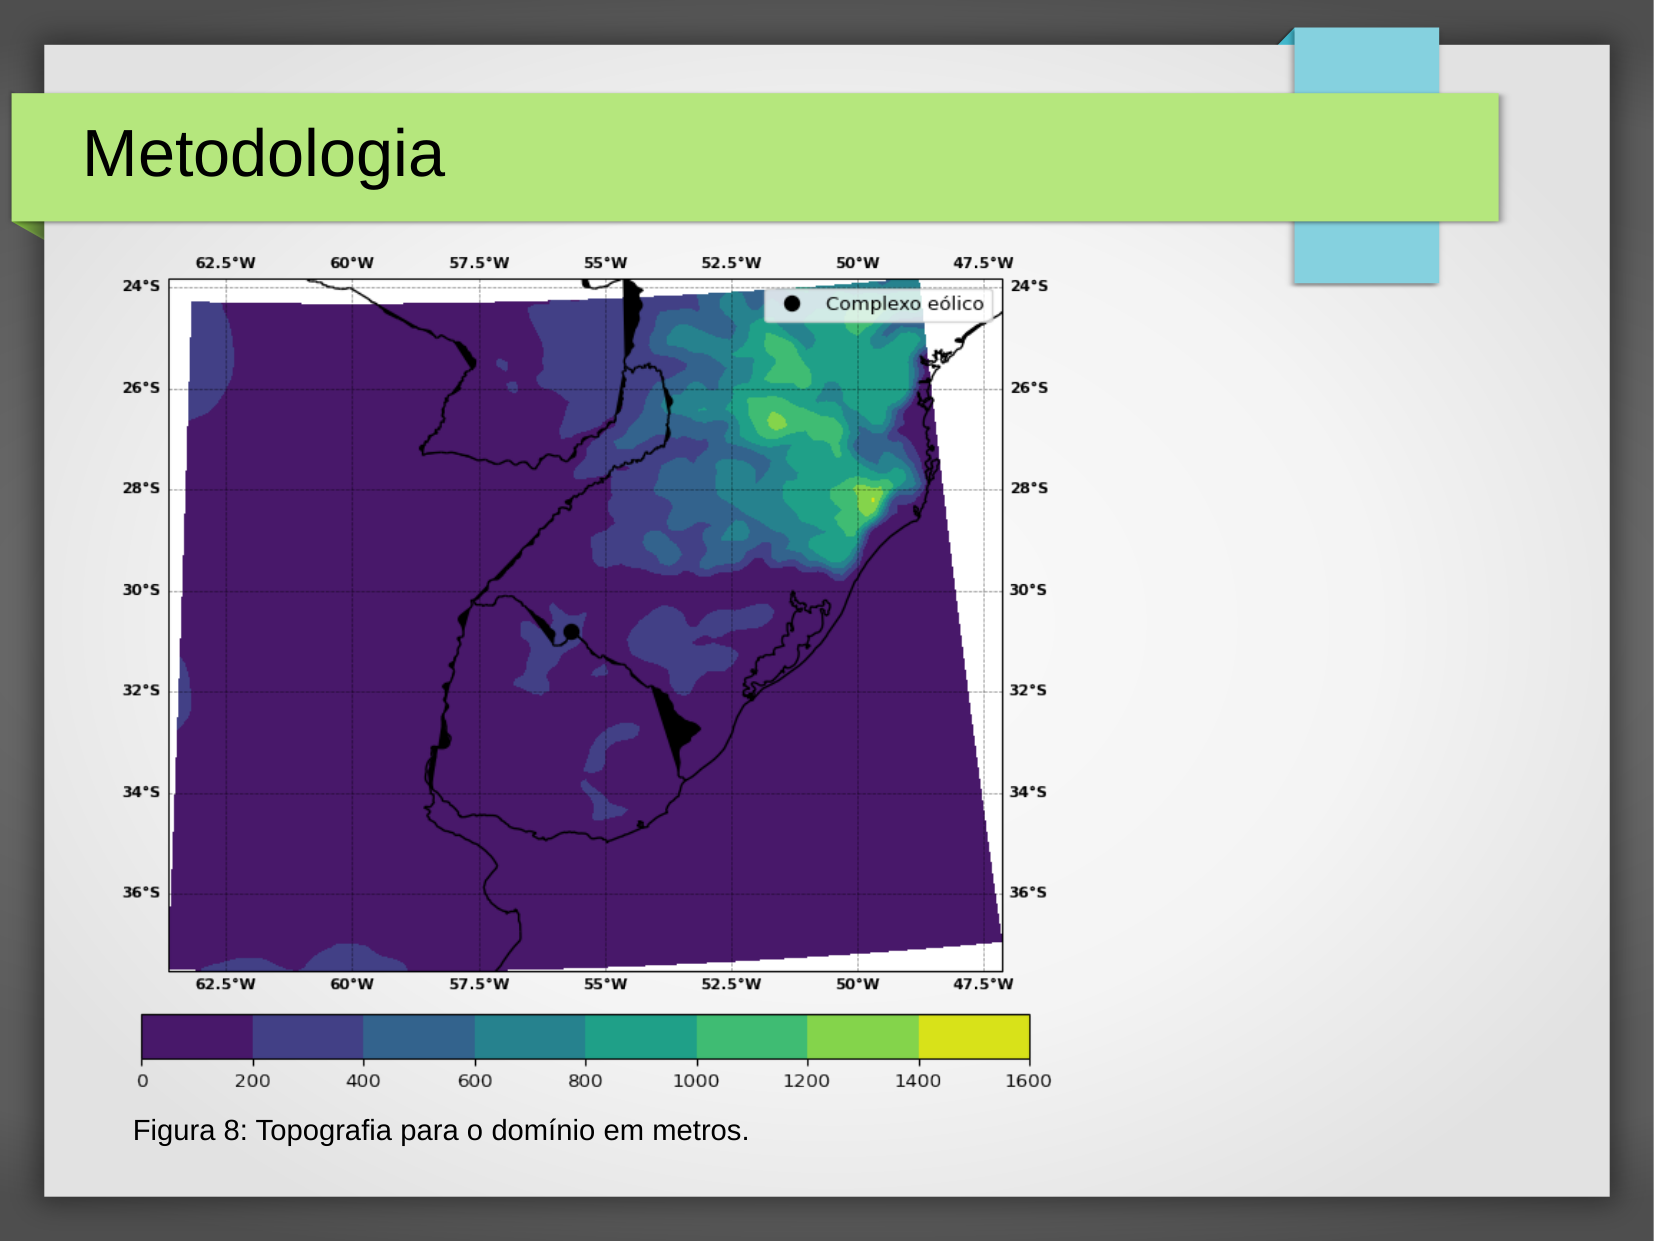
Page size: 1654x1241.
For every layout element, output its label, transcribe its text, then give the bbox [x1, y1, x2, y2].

text_box Figura 8: Topografia para o domínio em metros. [118, 1106, 1040, 1229]
picture [0, 0, 1654, 1241]
title Metodologia [82, 94, 1264, 213]
